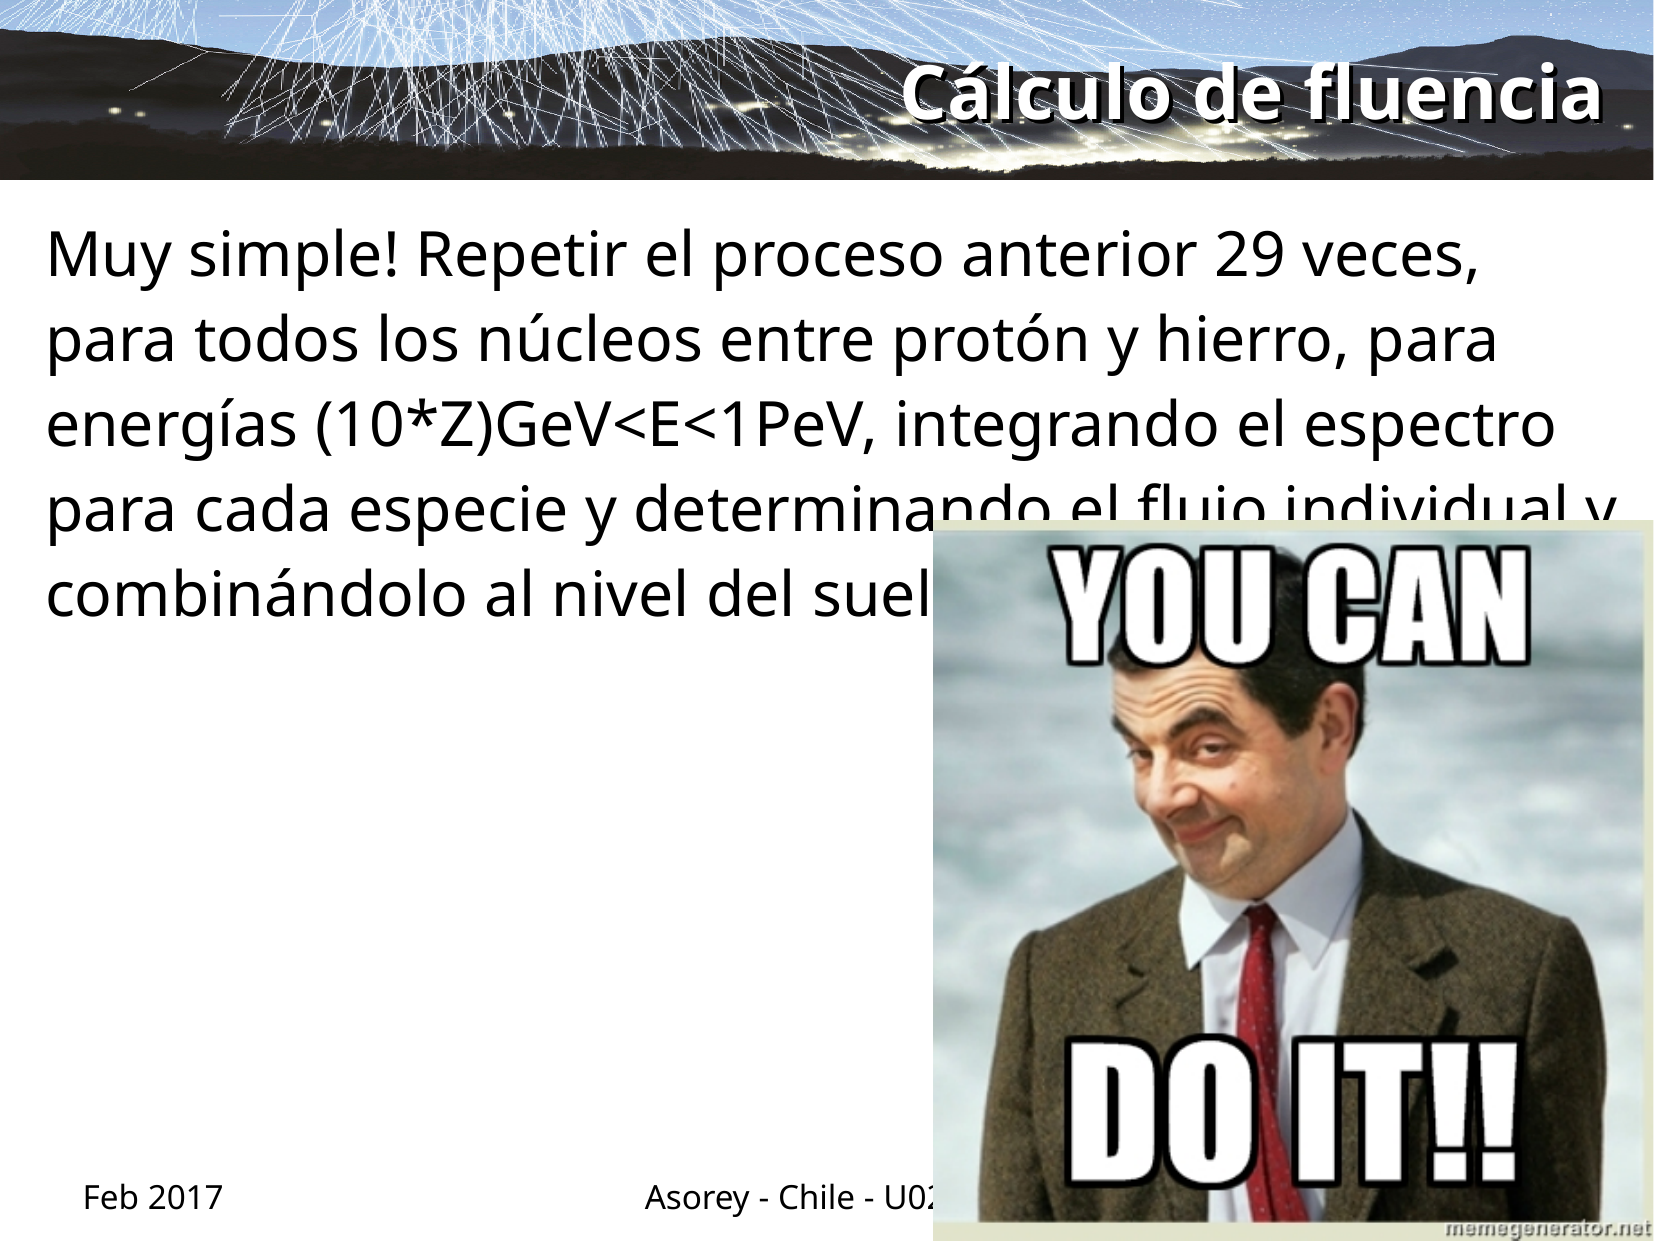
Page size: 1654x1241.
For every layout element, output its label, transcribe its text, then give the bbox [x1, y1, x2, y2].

picture [933, 520, 1654, 1241]
picture [0, 0, 1654, 180]
title Cálculo de fluencia [45, 15, 1606, 166]
list Muy simple! Repetir el proceso anterior 29 veces, para todos los núcleos entre protón y hierro, para energías (10*Z)GeV<E<1PeV, integrando el espectro para cada especie y determinando el flujo individual y combinándolo al nivel del suelo [45, 210, 1621, 1172]
